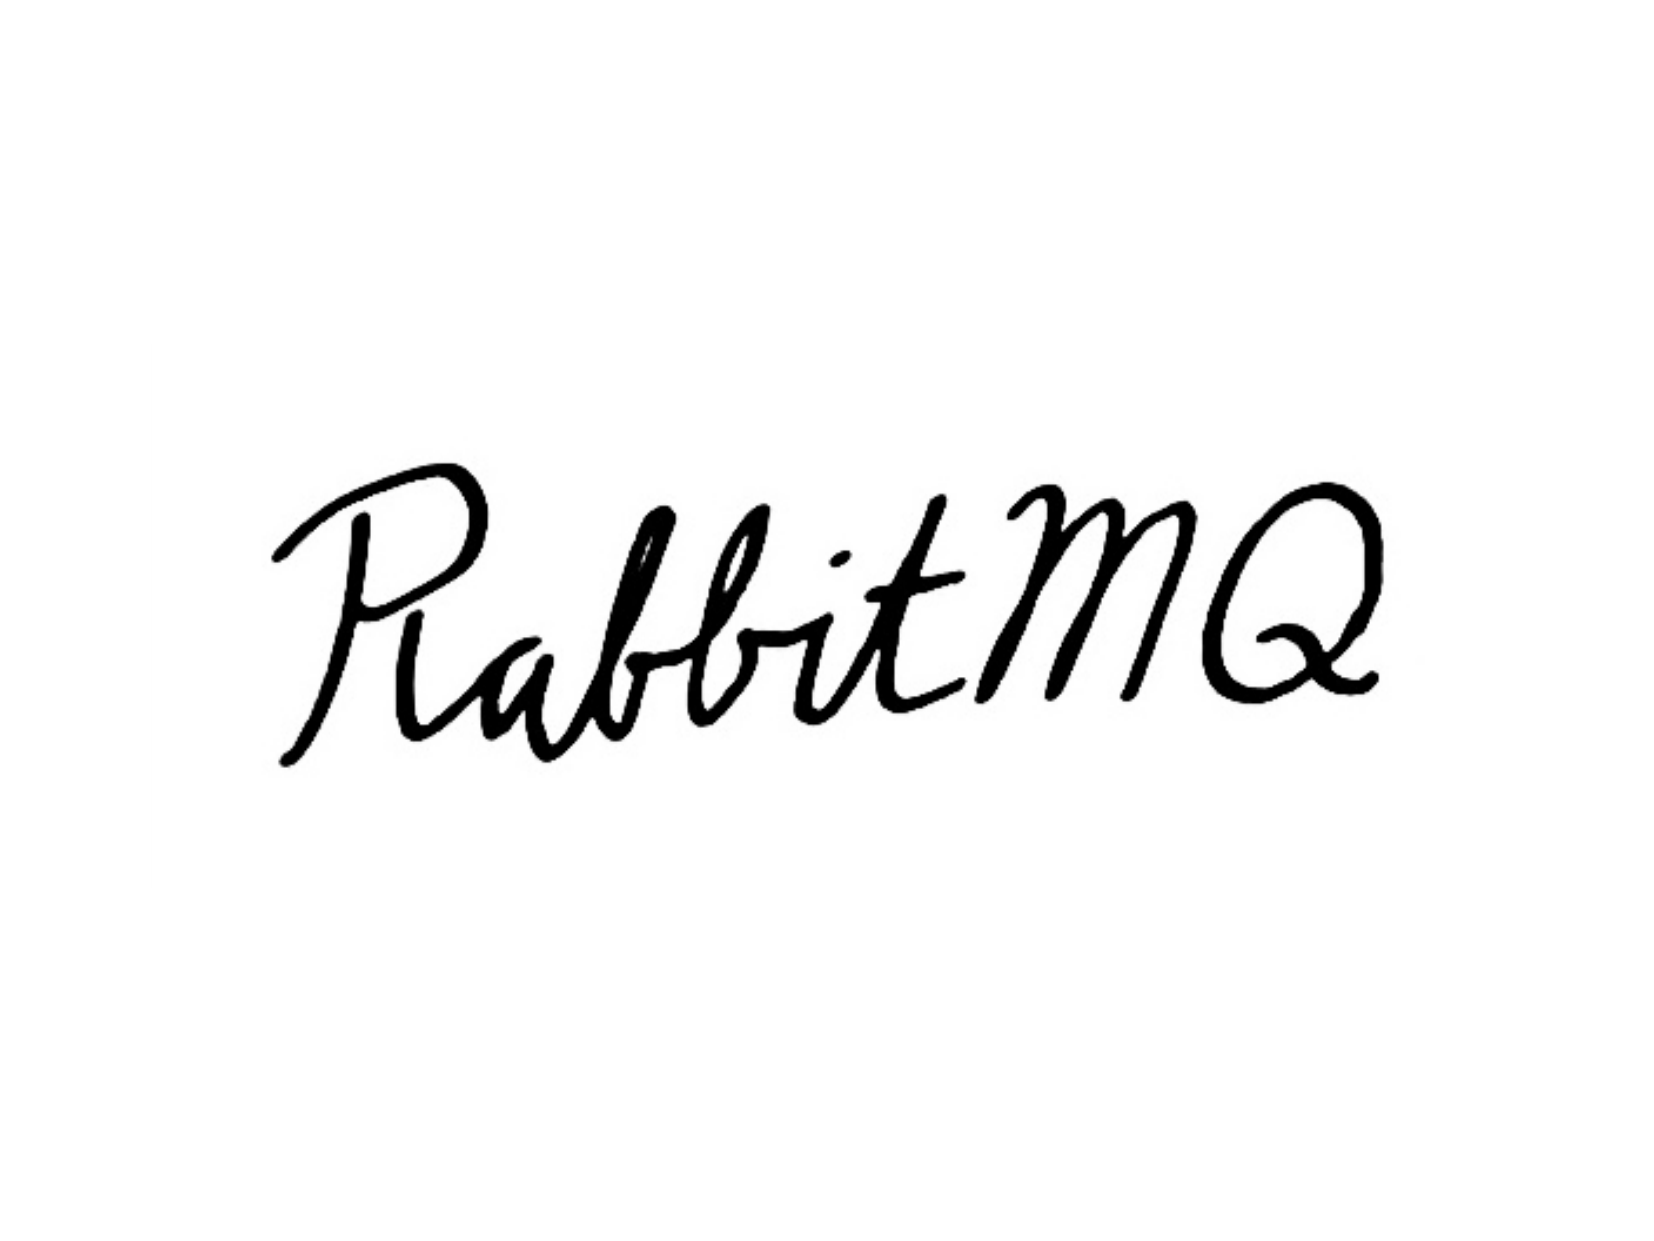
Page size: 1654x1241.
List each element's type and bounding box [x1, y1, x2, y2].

picture [150, 344, 1511, 888]
